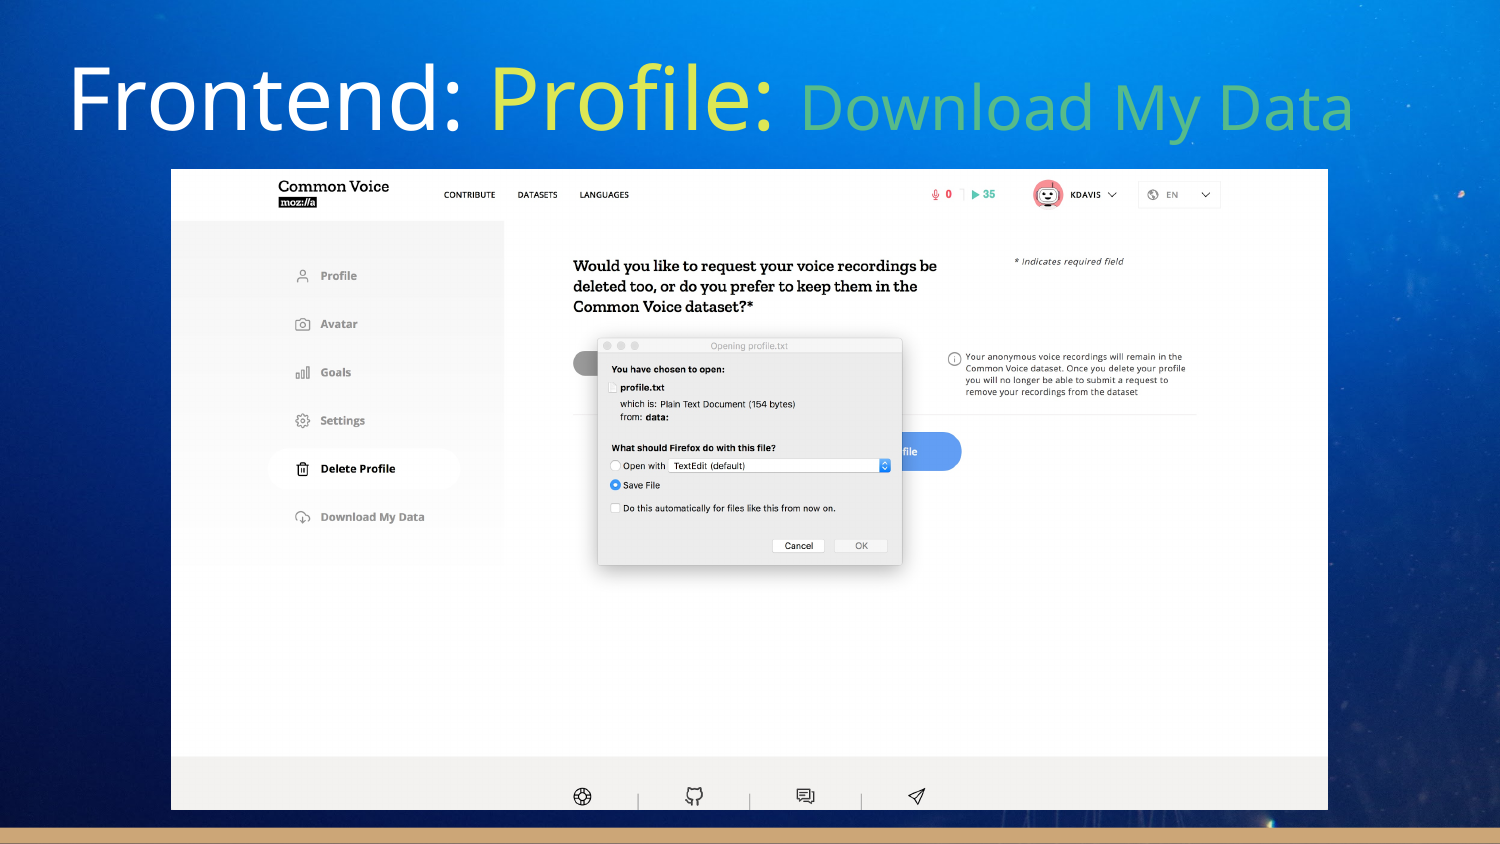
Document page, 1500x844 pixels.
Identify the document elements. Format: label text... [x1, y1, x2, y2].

picture [0, 0, 1500, 827]
title Frontend: Profile: Download My Data [51, 38, 1449, 154]
